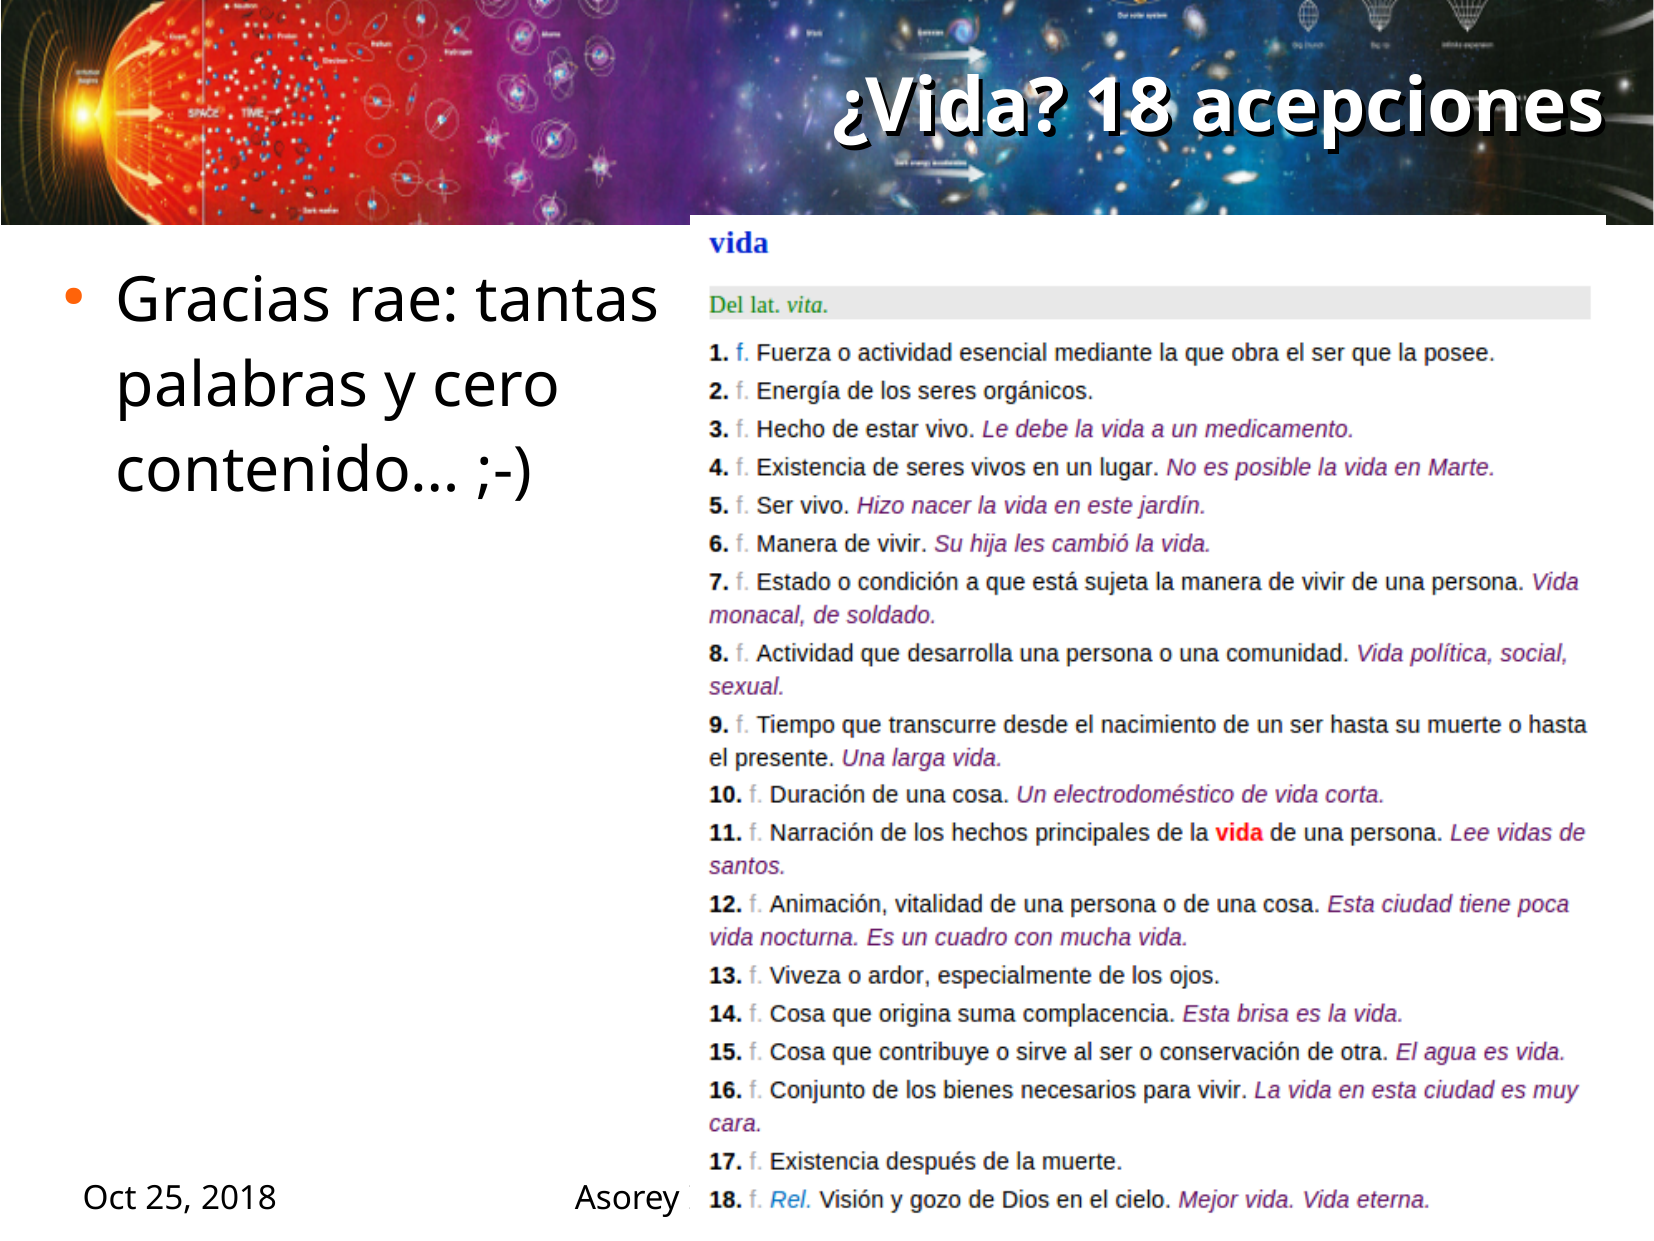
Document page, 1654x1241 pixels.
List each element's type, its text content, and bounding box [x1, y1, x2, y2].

list Gracias rae: tantas palabras y cero contenido… ;-) [45, 255, 690, 1156]
title ¿Vida? 18 acepciones [45, 15, 1606, 191]
picture [1, 0, 1654, 1233]
